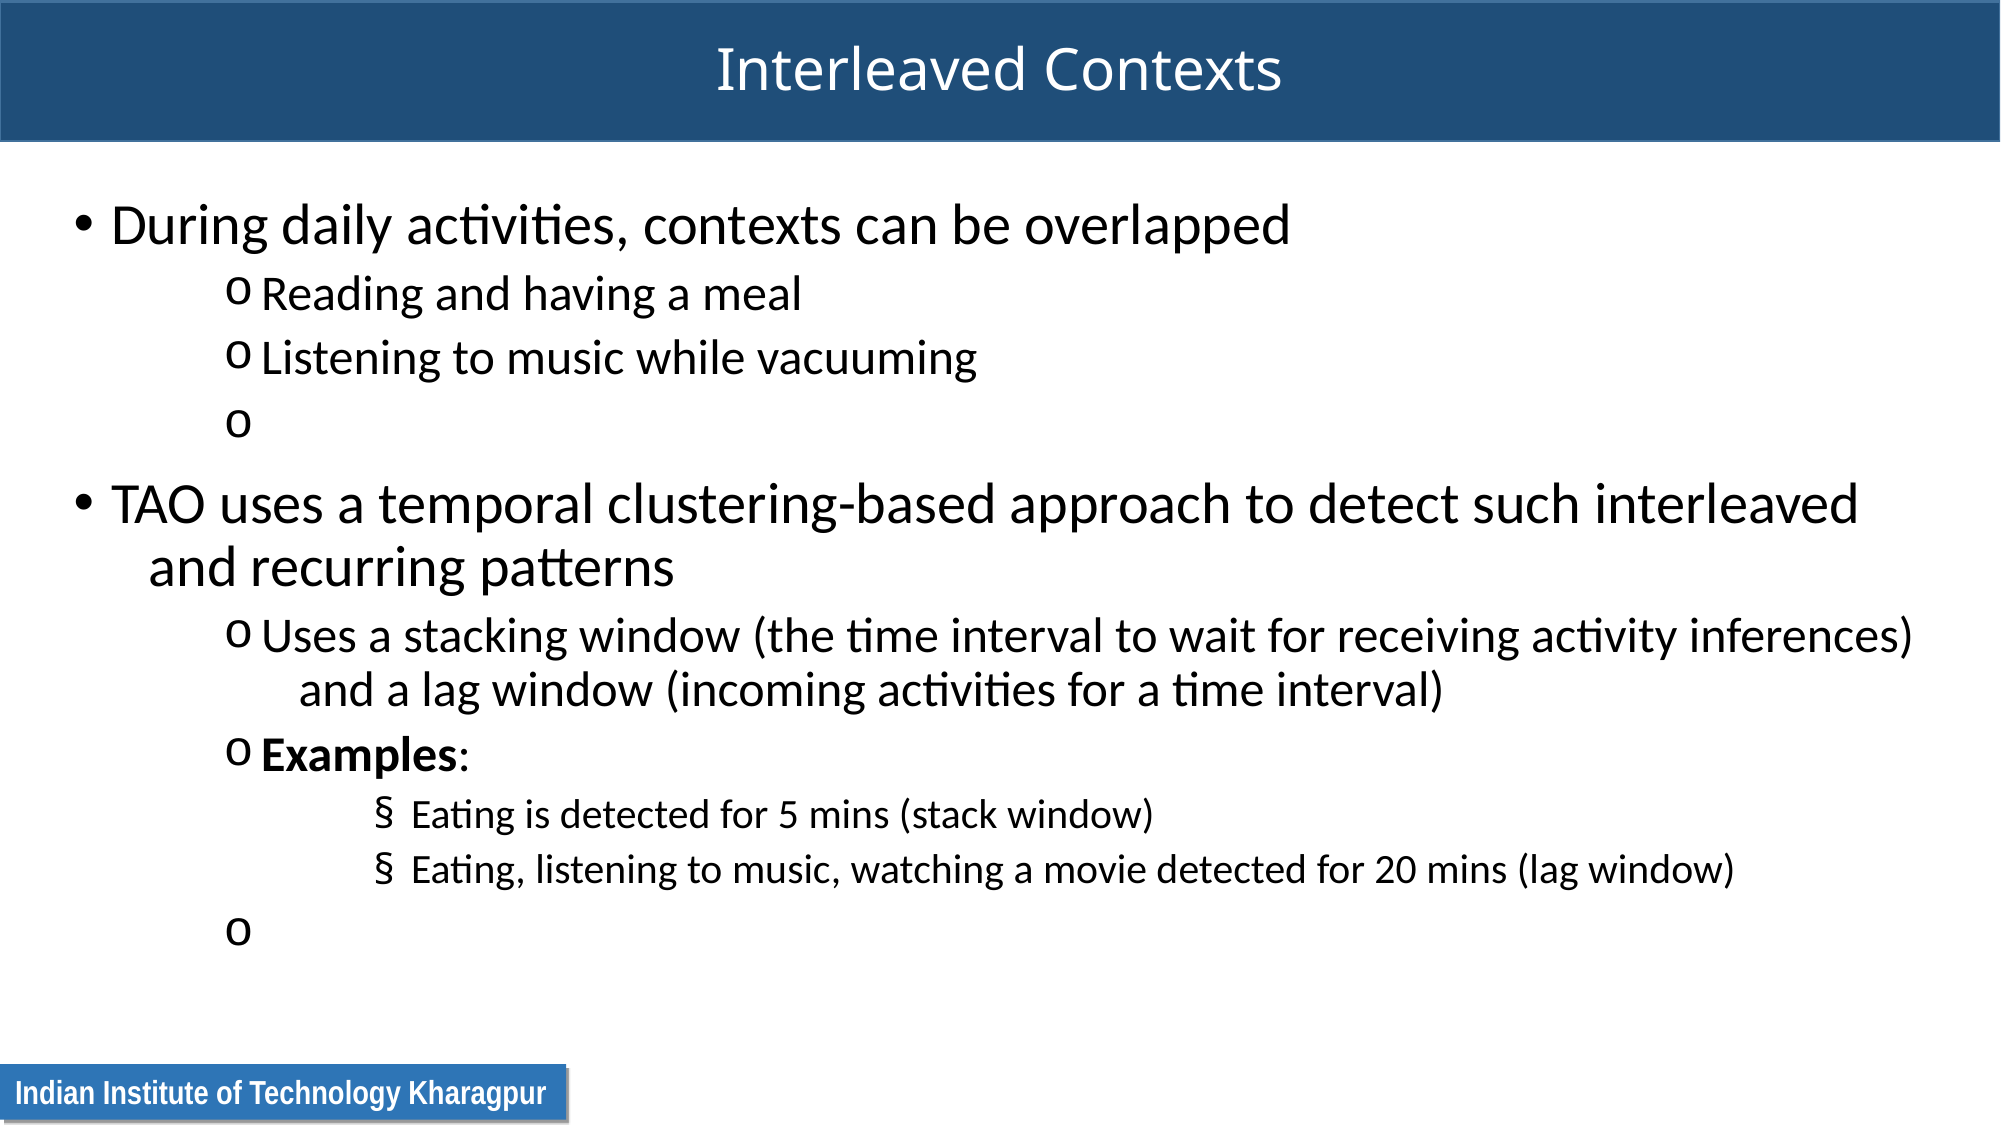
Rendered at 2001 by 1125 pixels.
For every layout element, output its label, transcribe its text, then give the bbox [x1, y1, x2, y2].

title Interleaved Contexts [0, 1, 2000, 141]
list During daily activities, contexts can be overlapped Reading and having a meal Listening to music while vacuuming TAO uses a temporal clustering-based approach to detect such interleaved and recurring patterns Uses a stacking window (the time interval to wait for receiving activity inferences) and a lag window (incoming activities for a time interval) Examples: Eating is detected for 5 mins (stack window) Eating, listening to music, watching a movie detected for 20 mins (lag window) [58, 186, 1954, 1065]
